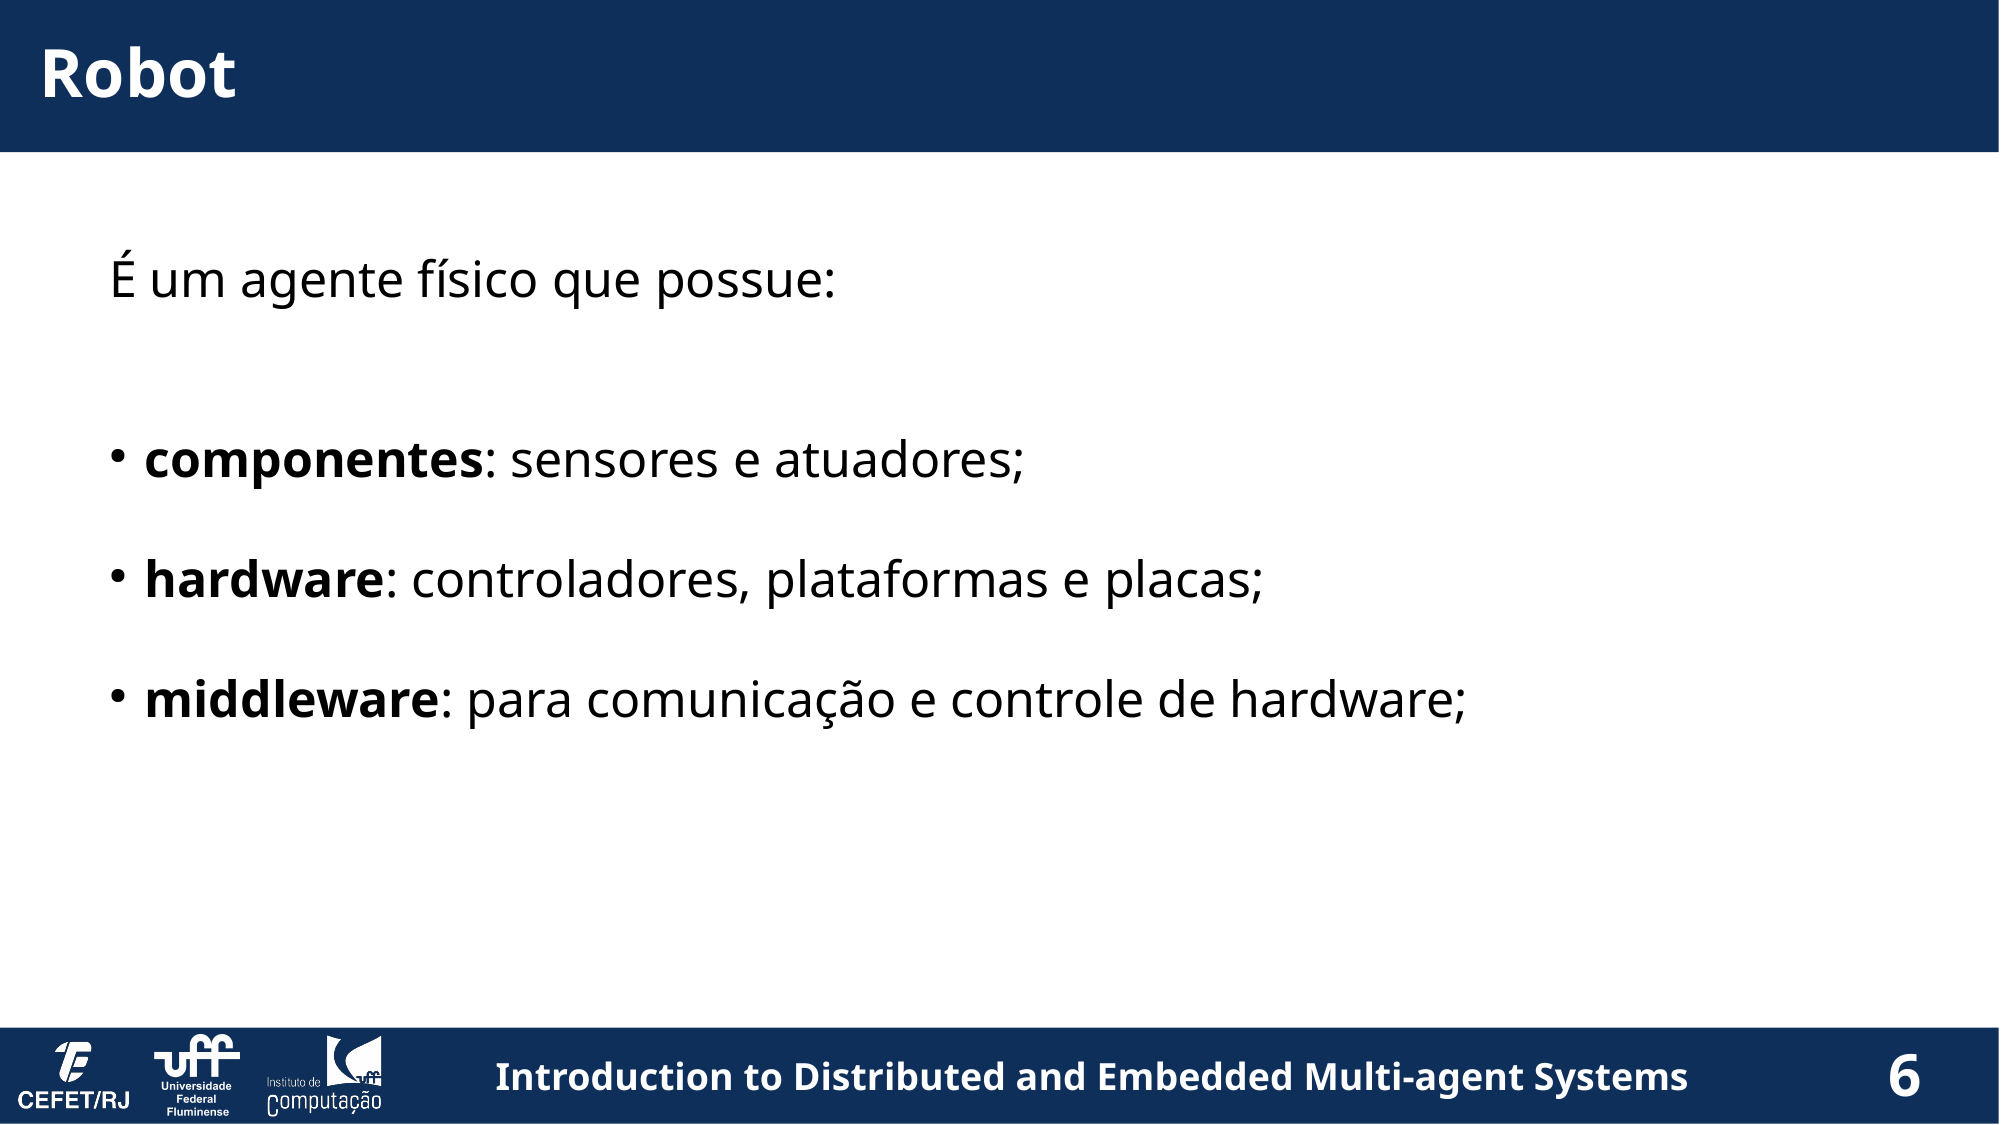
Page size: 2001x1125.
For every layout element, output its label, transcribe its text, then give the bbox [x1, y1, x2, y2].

picture [18, 1021, 129, 1125]
text_box Robot [25, 23, 1999, 119]
text_box É um agente físico que possue: componentes: sensores e atuadores; hardware: controladores, plataformas e placas; middleware: para comunicação e controle de hardware; [94, 240, 1819, 856]
picture [153, 1033, 241, 1121]
picture [265, 1033, 383, 1117]
